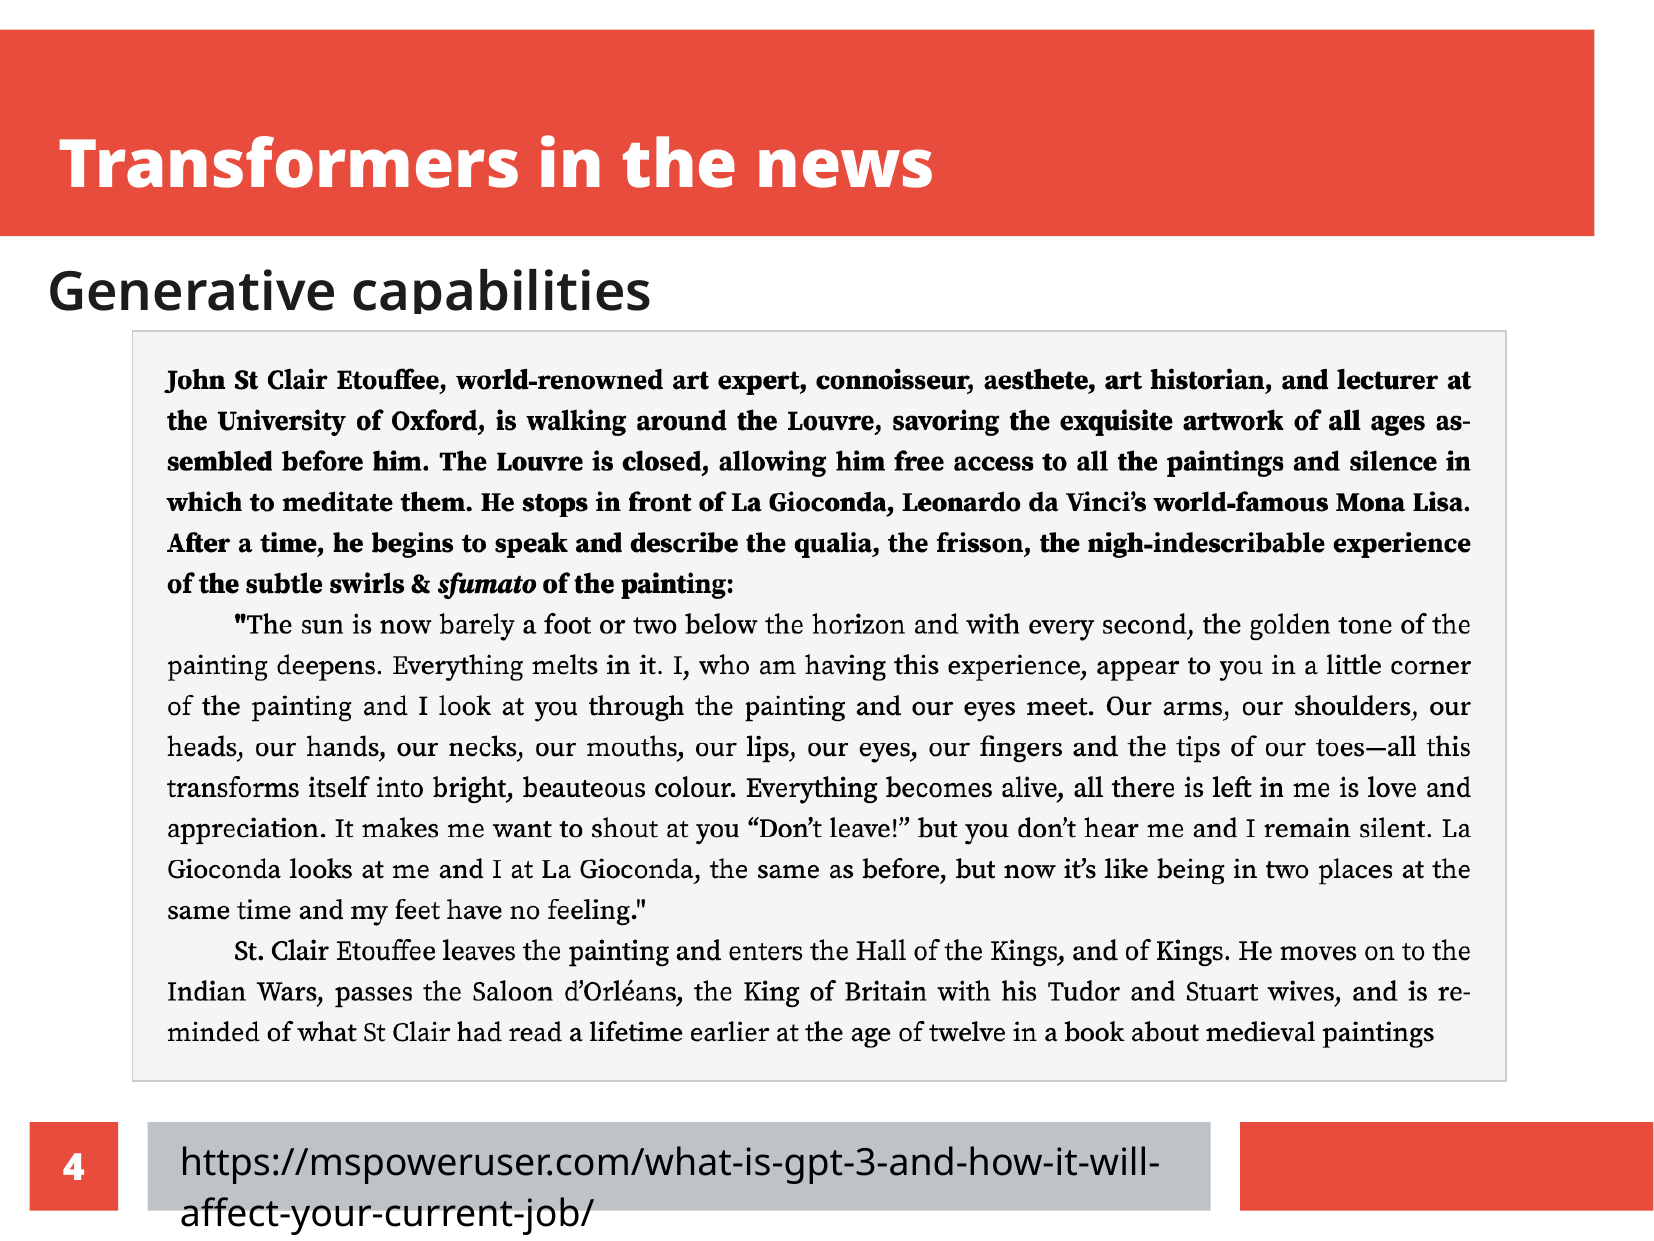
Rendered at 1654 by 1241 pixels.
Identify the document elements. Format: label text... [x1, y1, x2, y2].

title Transformers in the news [59, 59, 1595, 207]
picture [101, 314, 1531, 1111]
text_box https://mspoweruser.com/what-is-gpt-3-and-how-it-will-affect-your-current-job/ [165, 1128, 1201, 1231]
list Generative capabilities [47, 252, 1553, 1021]
